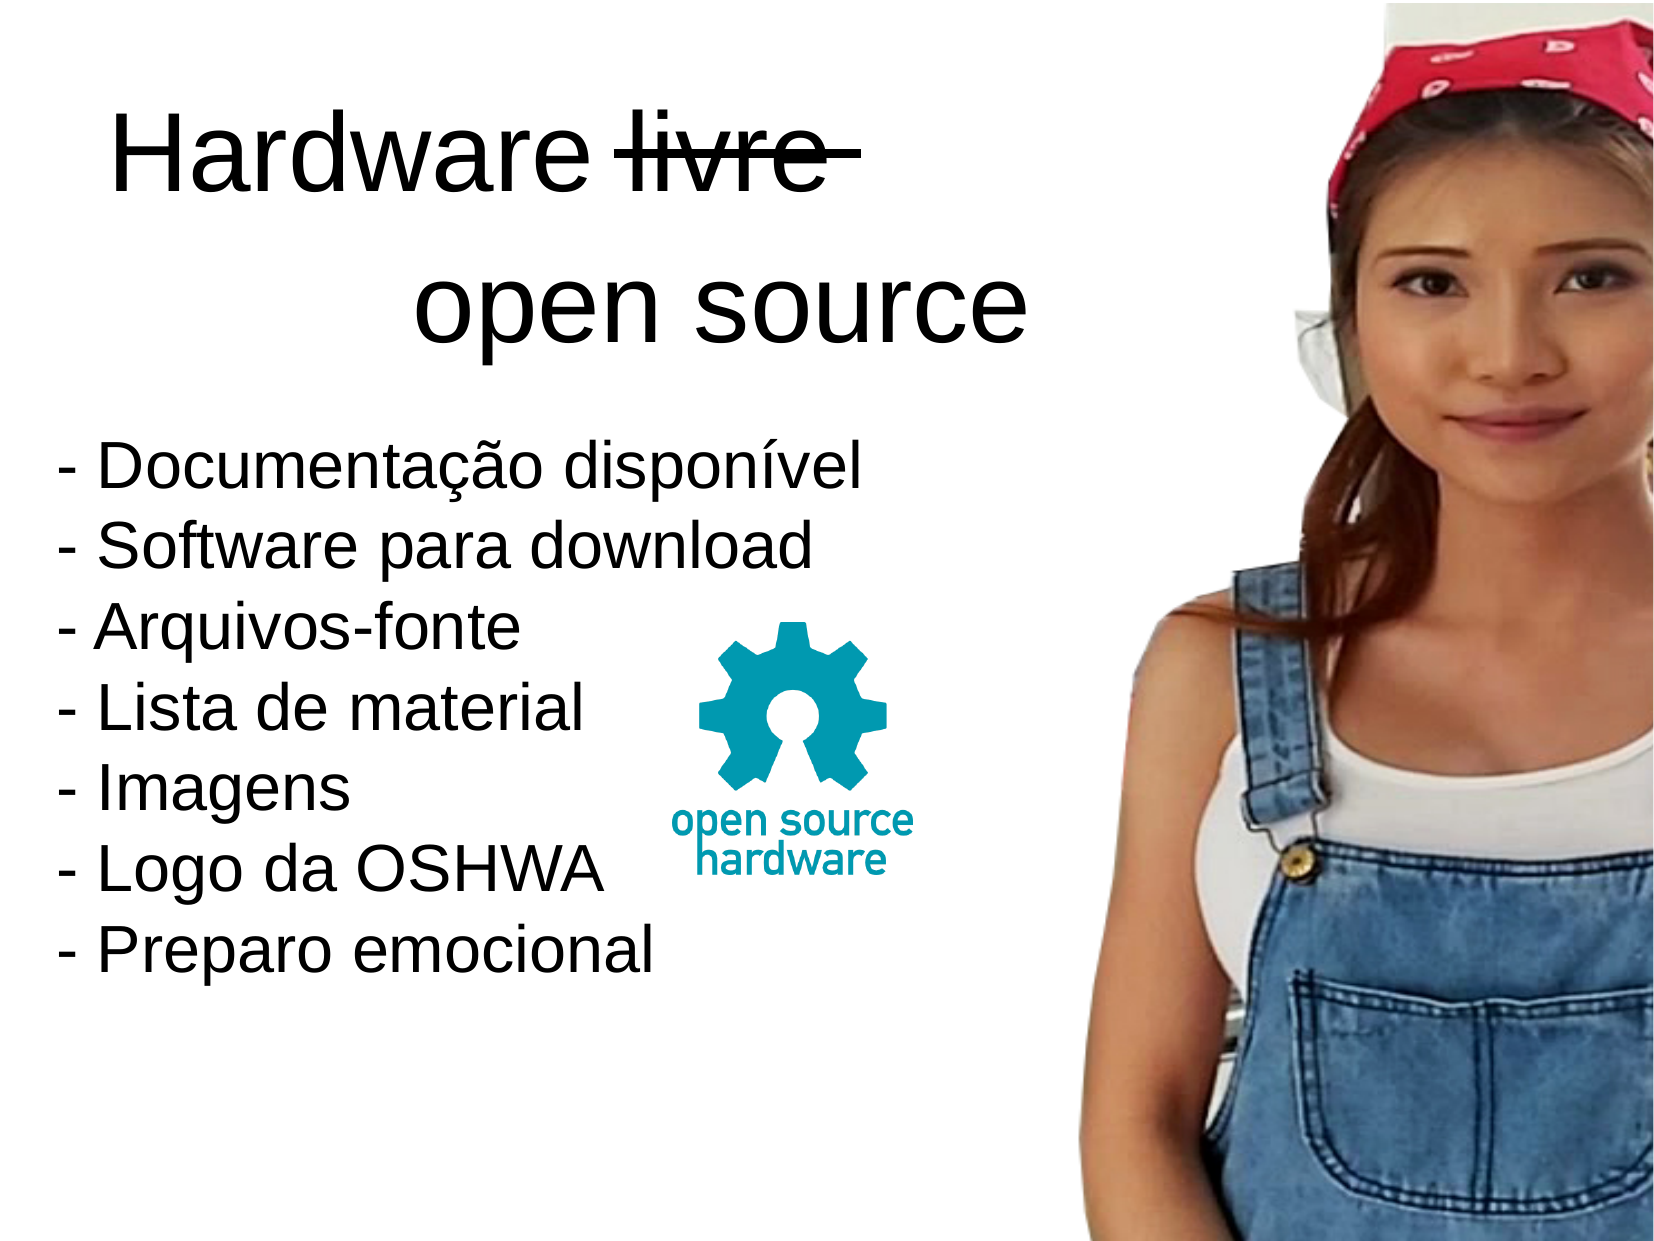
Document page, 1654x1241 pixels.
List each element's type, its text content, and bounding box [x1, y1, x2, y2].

text_box open source [397, 233, 1047, 374]
text_box - Documentação disponível - Software para download - Arquivos-fonte - Lista de material - Imagens - Logo da OSHWA - Preparo emocional [41, 420, 246, 1153]
picture [246, 3, 1654, 1241]
title Hardware livre [61, 49, 246, 257]
